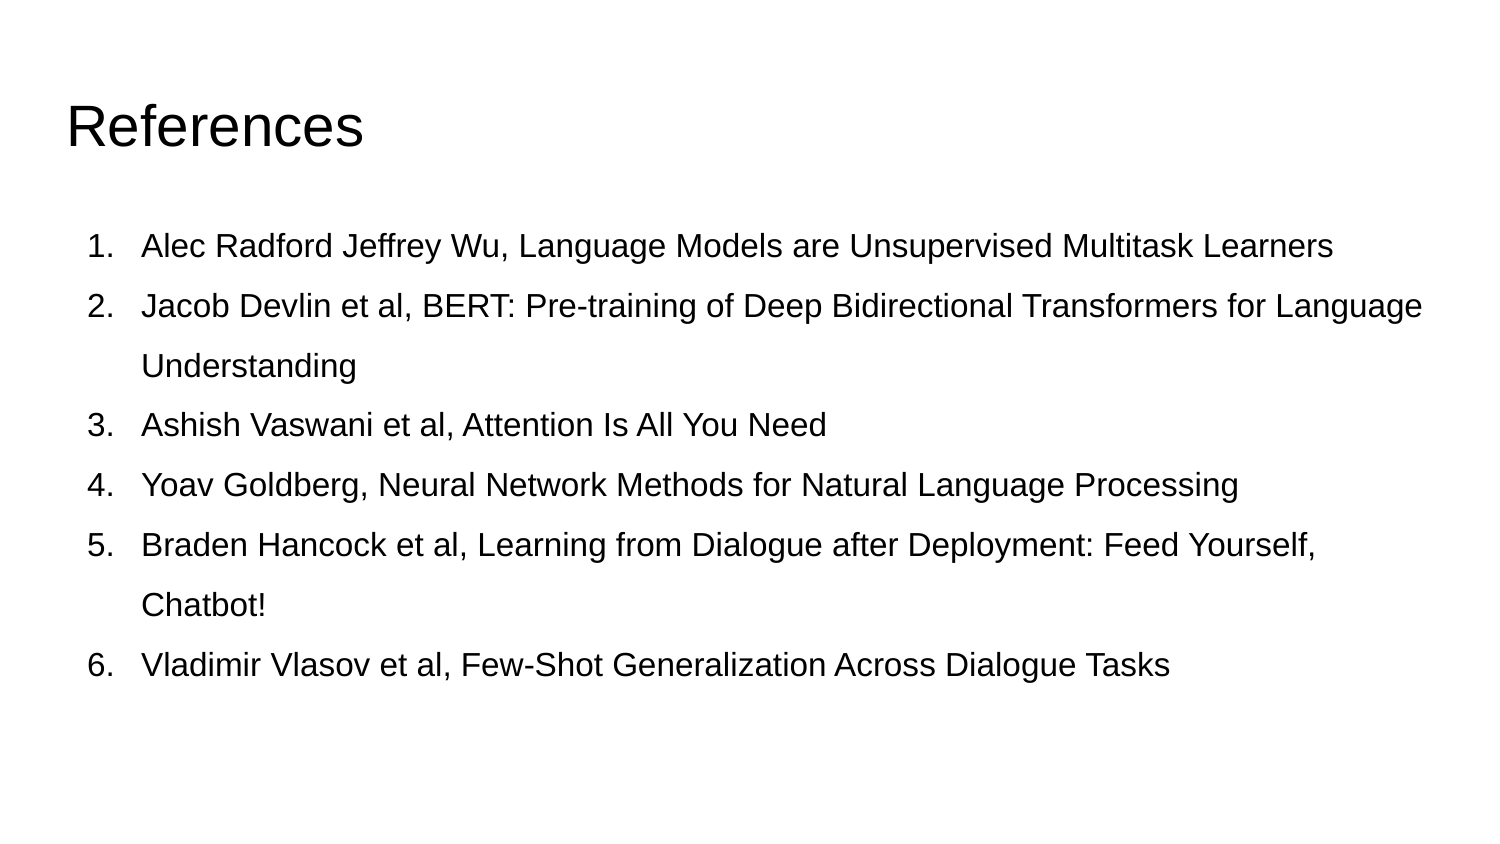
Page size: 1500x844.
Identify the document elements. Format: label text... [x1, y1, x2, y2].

list Alec Radford Jeffrey Wu, Language Models are Unsupervised Multitask Learners Jacob Devlin et al, BERT: Pre-training of Deep Bidirectional Transformers for Language Understanding Ashish Vaswani et al, Attention Is All You Need Yoav Goldberg, Neural Network Methods for Natural Language Processing Braden Hancock et al, Learning from Dialogue after Deployment: Feed Yourself, Chatbot! Vladimir Vlasov et al, Few-Shot Generalization Across Dialogue Tasks [51, 189, 1449, 750]
title References [51, 72, 1449, 167]
